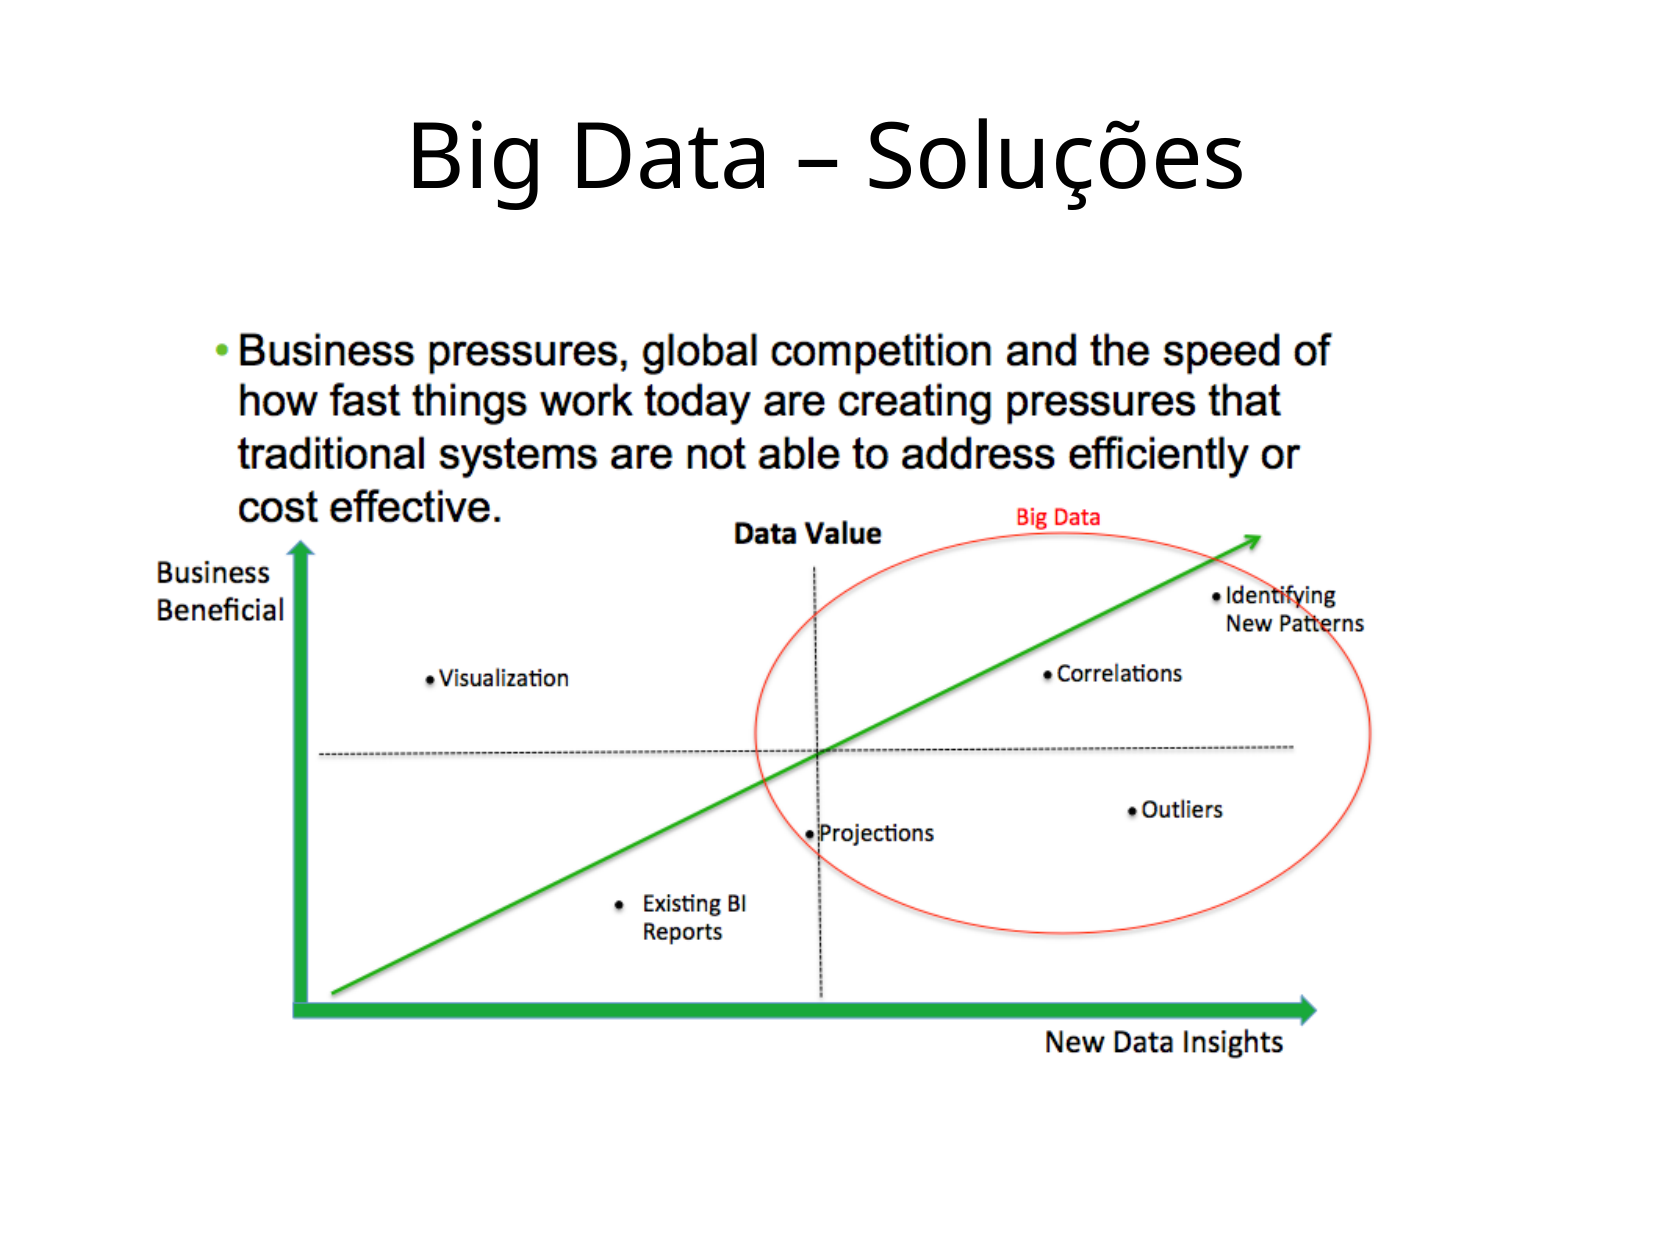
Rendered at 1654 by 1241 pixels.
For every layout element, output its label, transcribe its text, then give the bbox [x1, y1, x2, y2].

picture [141, 300, 1433, 1087]
title Big Data – Soluções [82, 49, 1571, 257]
